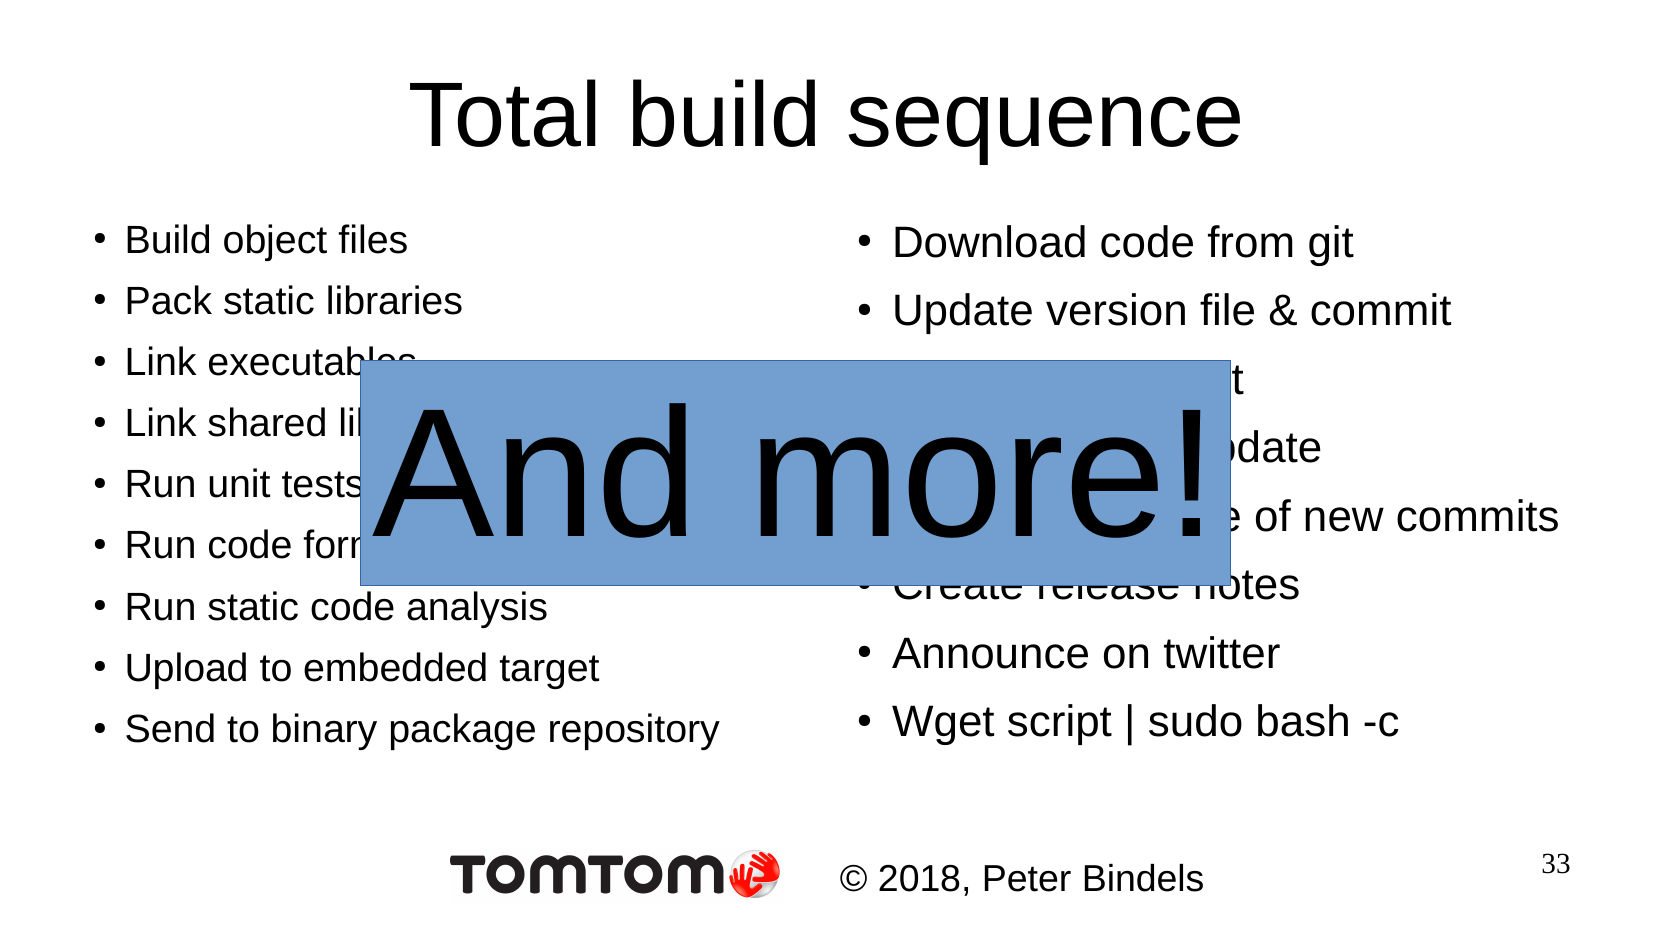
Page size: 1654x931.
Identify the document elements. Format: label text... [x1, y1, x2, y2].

title Total build sequence [82, 37, 1571, 193]
picture [450, 847, 784, 905]
list Build object files Pack static libraries Link executables Link shared libraries Run unit tests Run code formatter Run static code analysis Upload to embedded target Send to binary package repository [82, 217, 809, 758]
text_box And more! [360, 360, 1231, 586]
list Download code from git Update version file & commit Git submodule init Git submodule update Automated merge of new commits Create release notes Announce on twitter Wget script | sudo bash -c [845, 217, 1572, 758]
